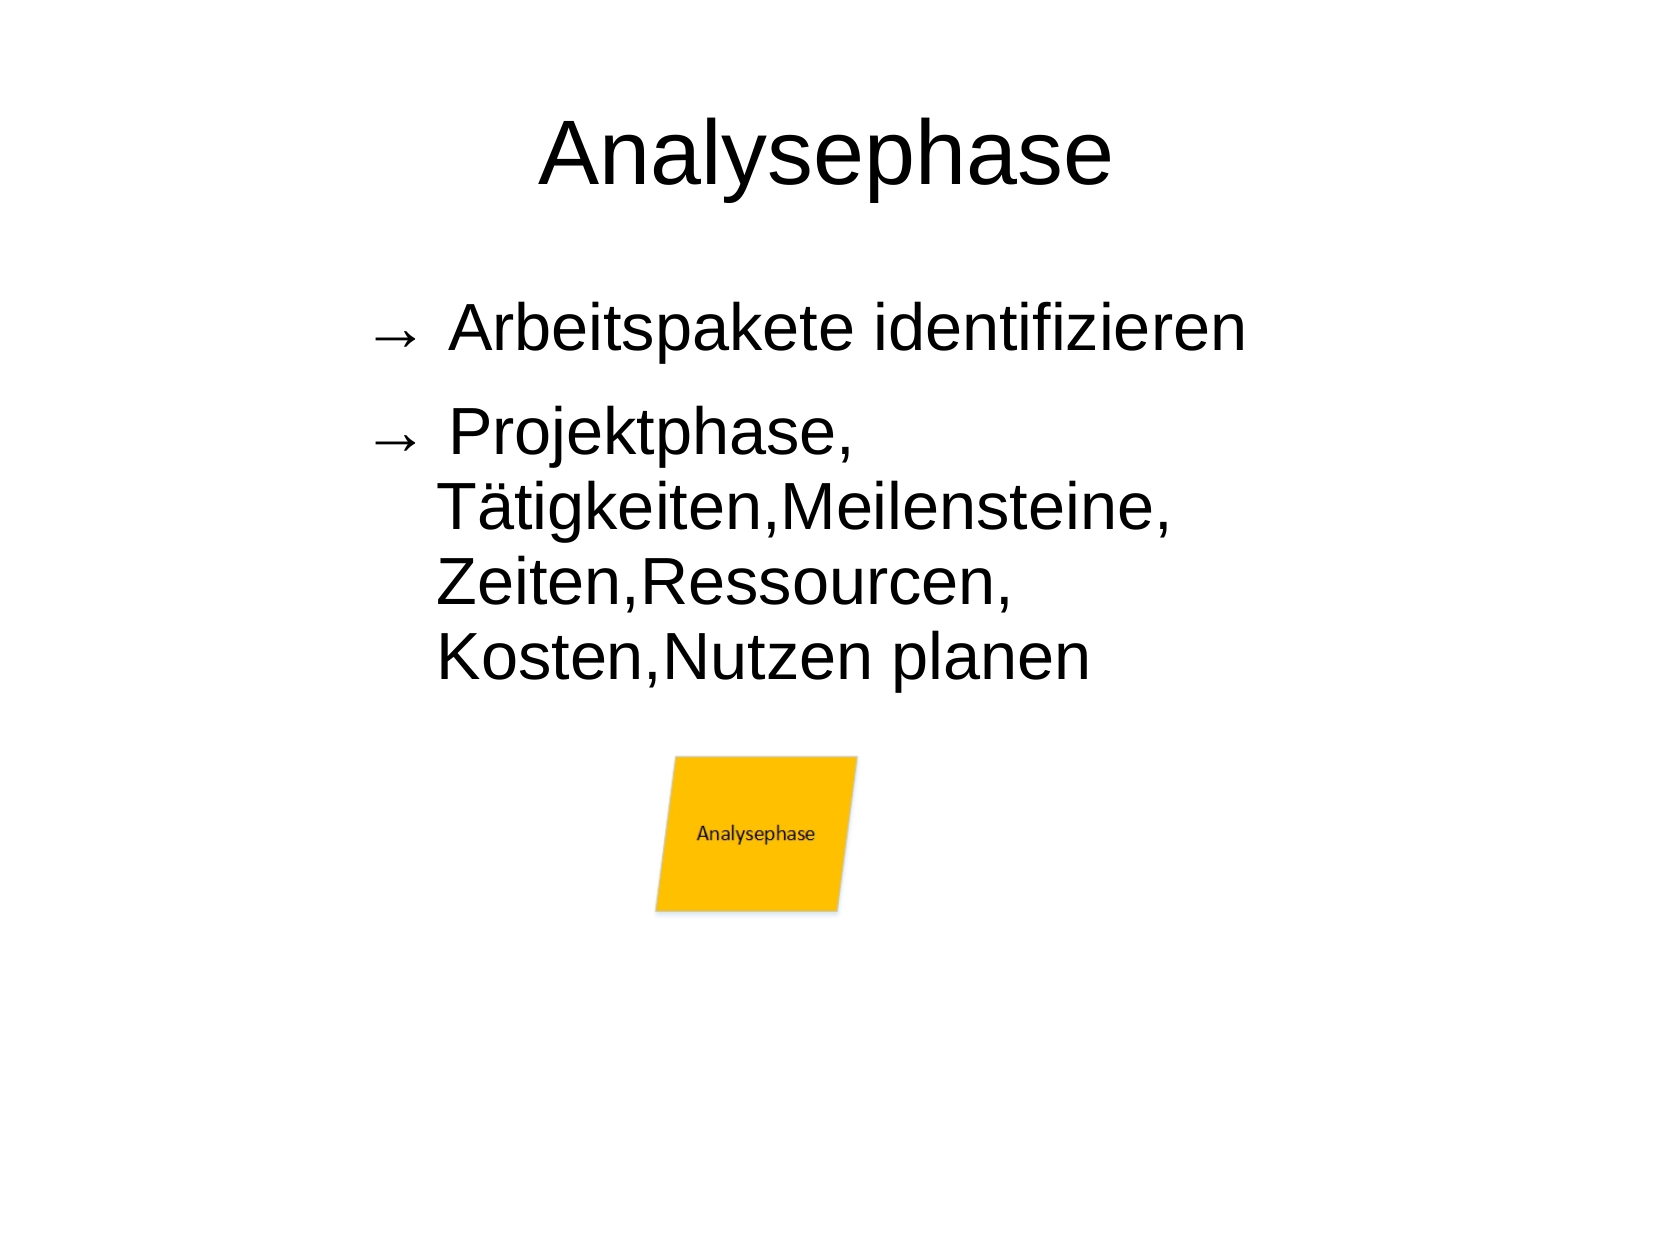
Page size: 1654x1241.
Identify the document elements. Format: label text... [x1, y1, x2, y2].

list → Arbeitspakete identifizieren → Projektphase, Tätigkeiten,Meilensteine, Zeiten,Ressourcen, Kosten,Nutzen planen [291, 290, 1362, 1109]
title Analysephase [82, 49, 1571, 257]
picture [649, 753, 865, 922]
